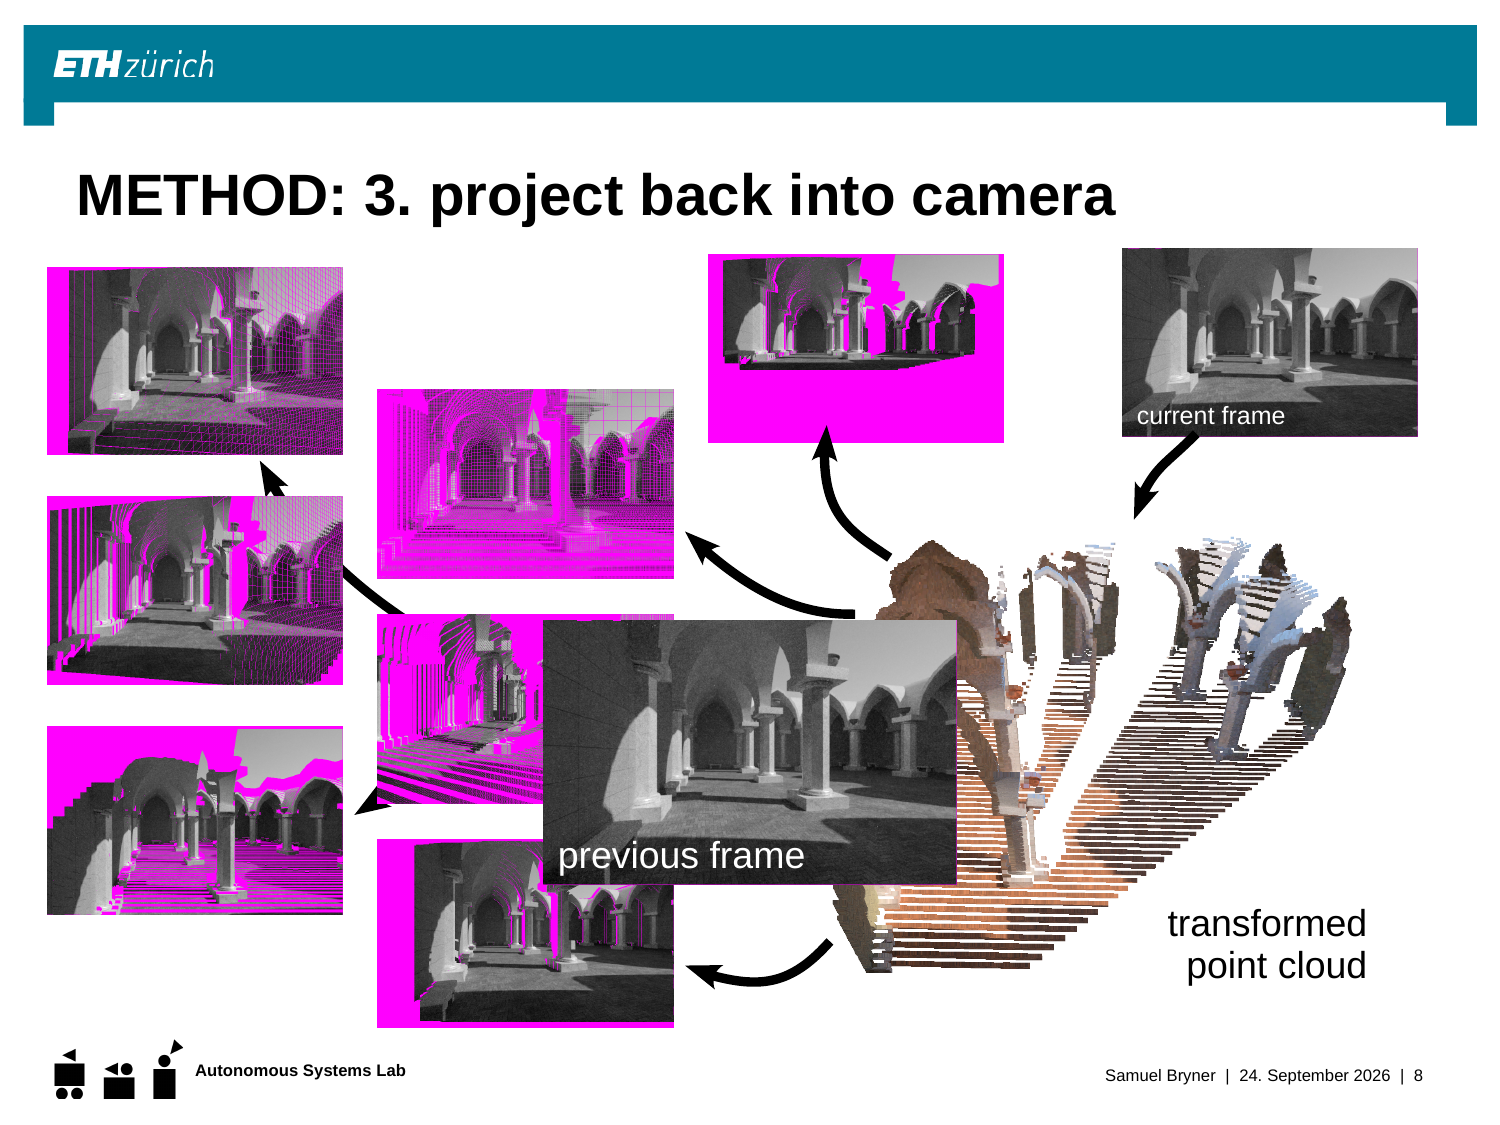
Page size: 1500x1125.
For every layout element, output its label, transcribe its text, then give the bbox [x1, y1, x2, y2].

title METHOD: 3. project back into camera [53, 101, 1447, 290]
picture [47, 267, 343, 455]
picture [377, 519, 1382, 1028]
picture [47, 496, 343, 685]
picture [1122, 248, 1418, 438]
picture [377, 389, 674, 579]
picture [47, 726, 343, 915]
picture [708, 254, 1004, 443]
